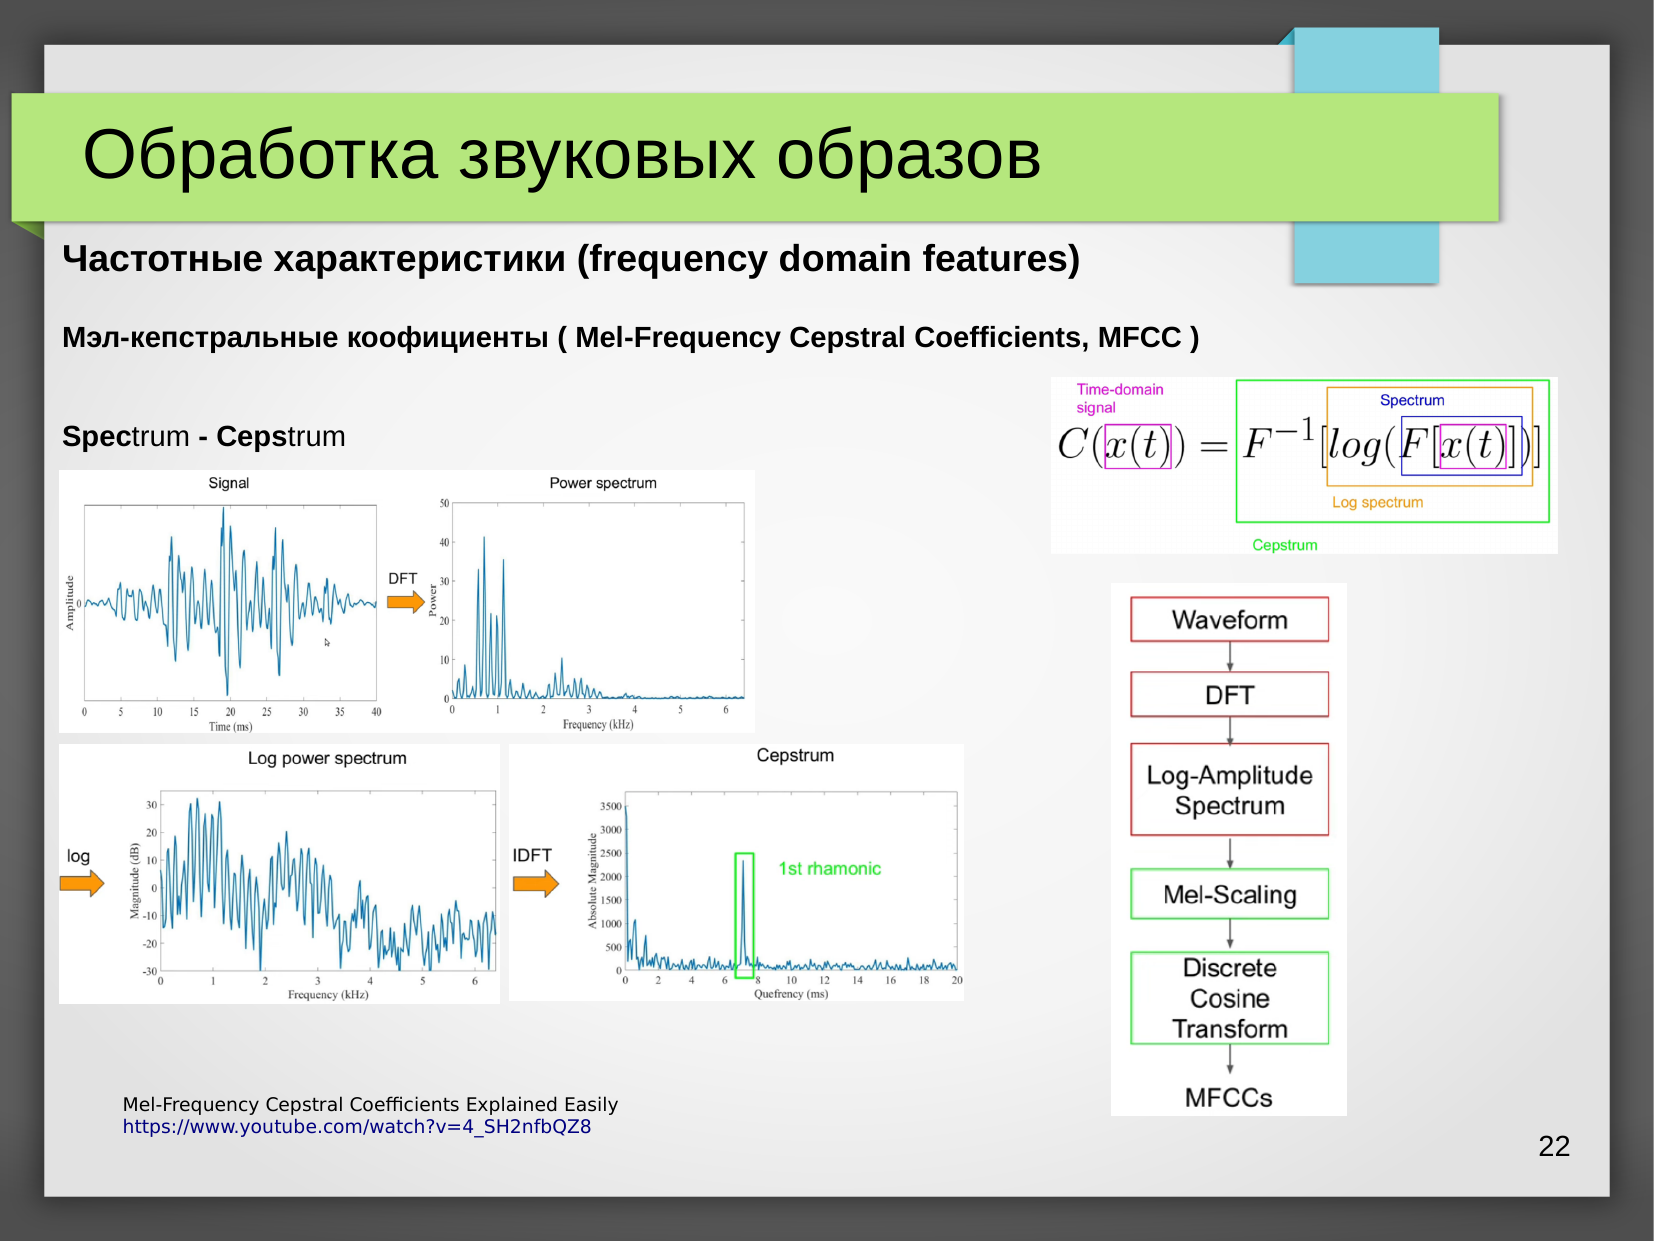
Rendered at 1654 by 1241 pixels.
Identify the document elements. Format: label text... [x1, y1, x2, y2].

text_box Частотные характеристики (frequency domain features) Мэл-кепстральные коофициенты ( Mel-Frequency Cepstral Coefficients, MFCC ) Spectrum - Cepstrum [62, 237, 1512, 584]
picture [0, 0, 1654, 1241]
text_box Mel-Frequency Cepstral Coefficients Explained Easily https://www.youtube.com/watch?v=4_SH2nfbQZ8 [107, 1086, 697, 1152]
title Обработка звуковых образов [82, 114, 1406, 194]
